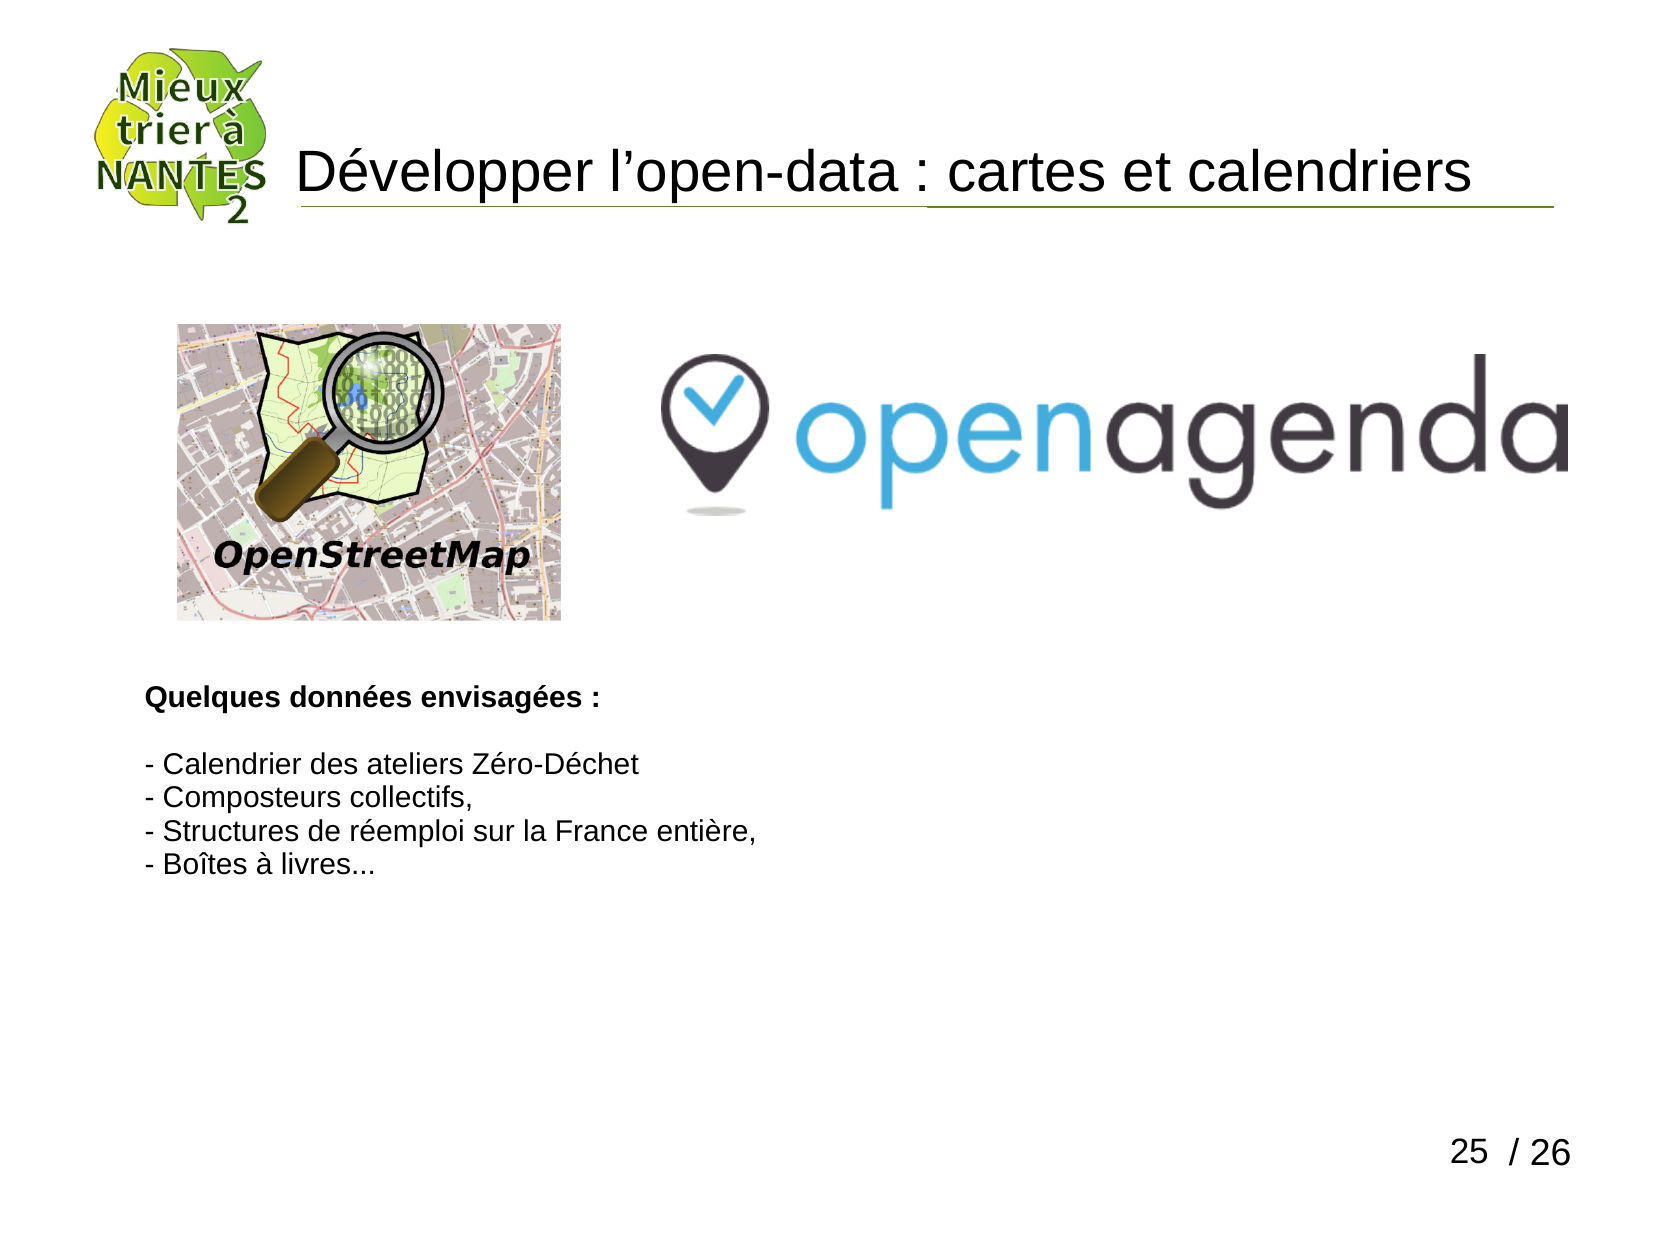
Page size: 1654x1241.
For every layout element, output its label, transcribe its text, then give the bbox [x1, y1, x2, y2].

text_box / 26 [1494, 1121, 1599, 1193]
text_box Développer l’open-data : cartes et calendriers [295, 17, 1571, 257]
picture [94, 48, 272, 225]
picture [177, 324, 561, 621]
text_box Quelques données envisagées : - Calendrier des ateliers Zéro-Déchet - Composteurs collectifs, - Structures de réemploi sur la France entière, - Boîtes à livres... [129, 673, 1577, 892]
picture [661, 354, 1568, 516]
text_box <numéro> [1435, 1122, 1494, 1179]
